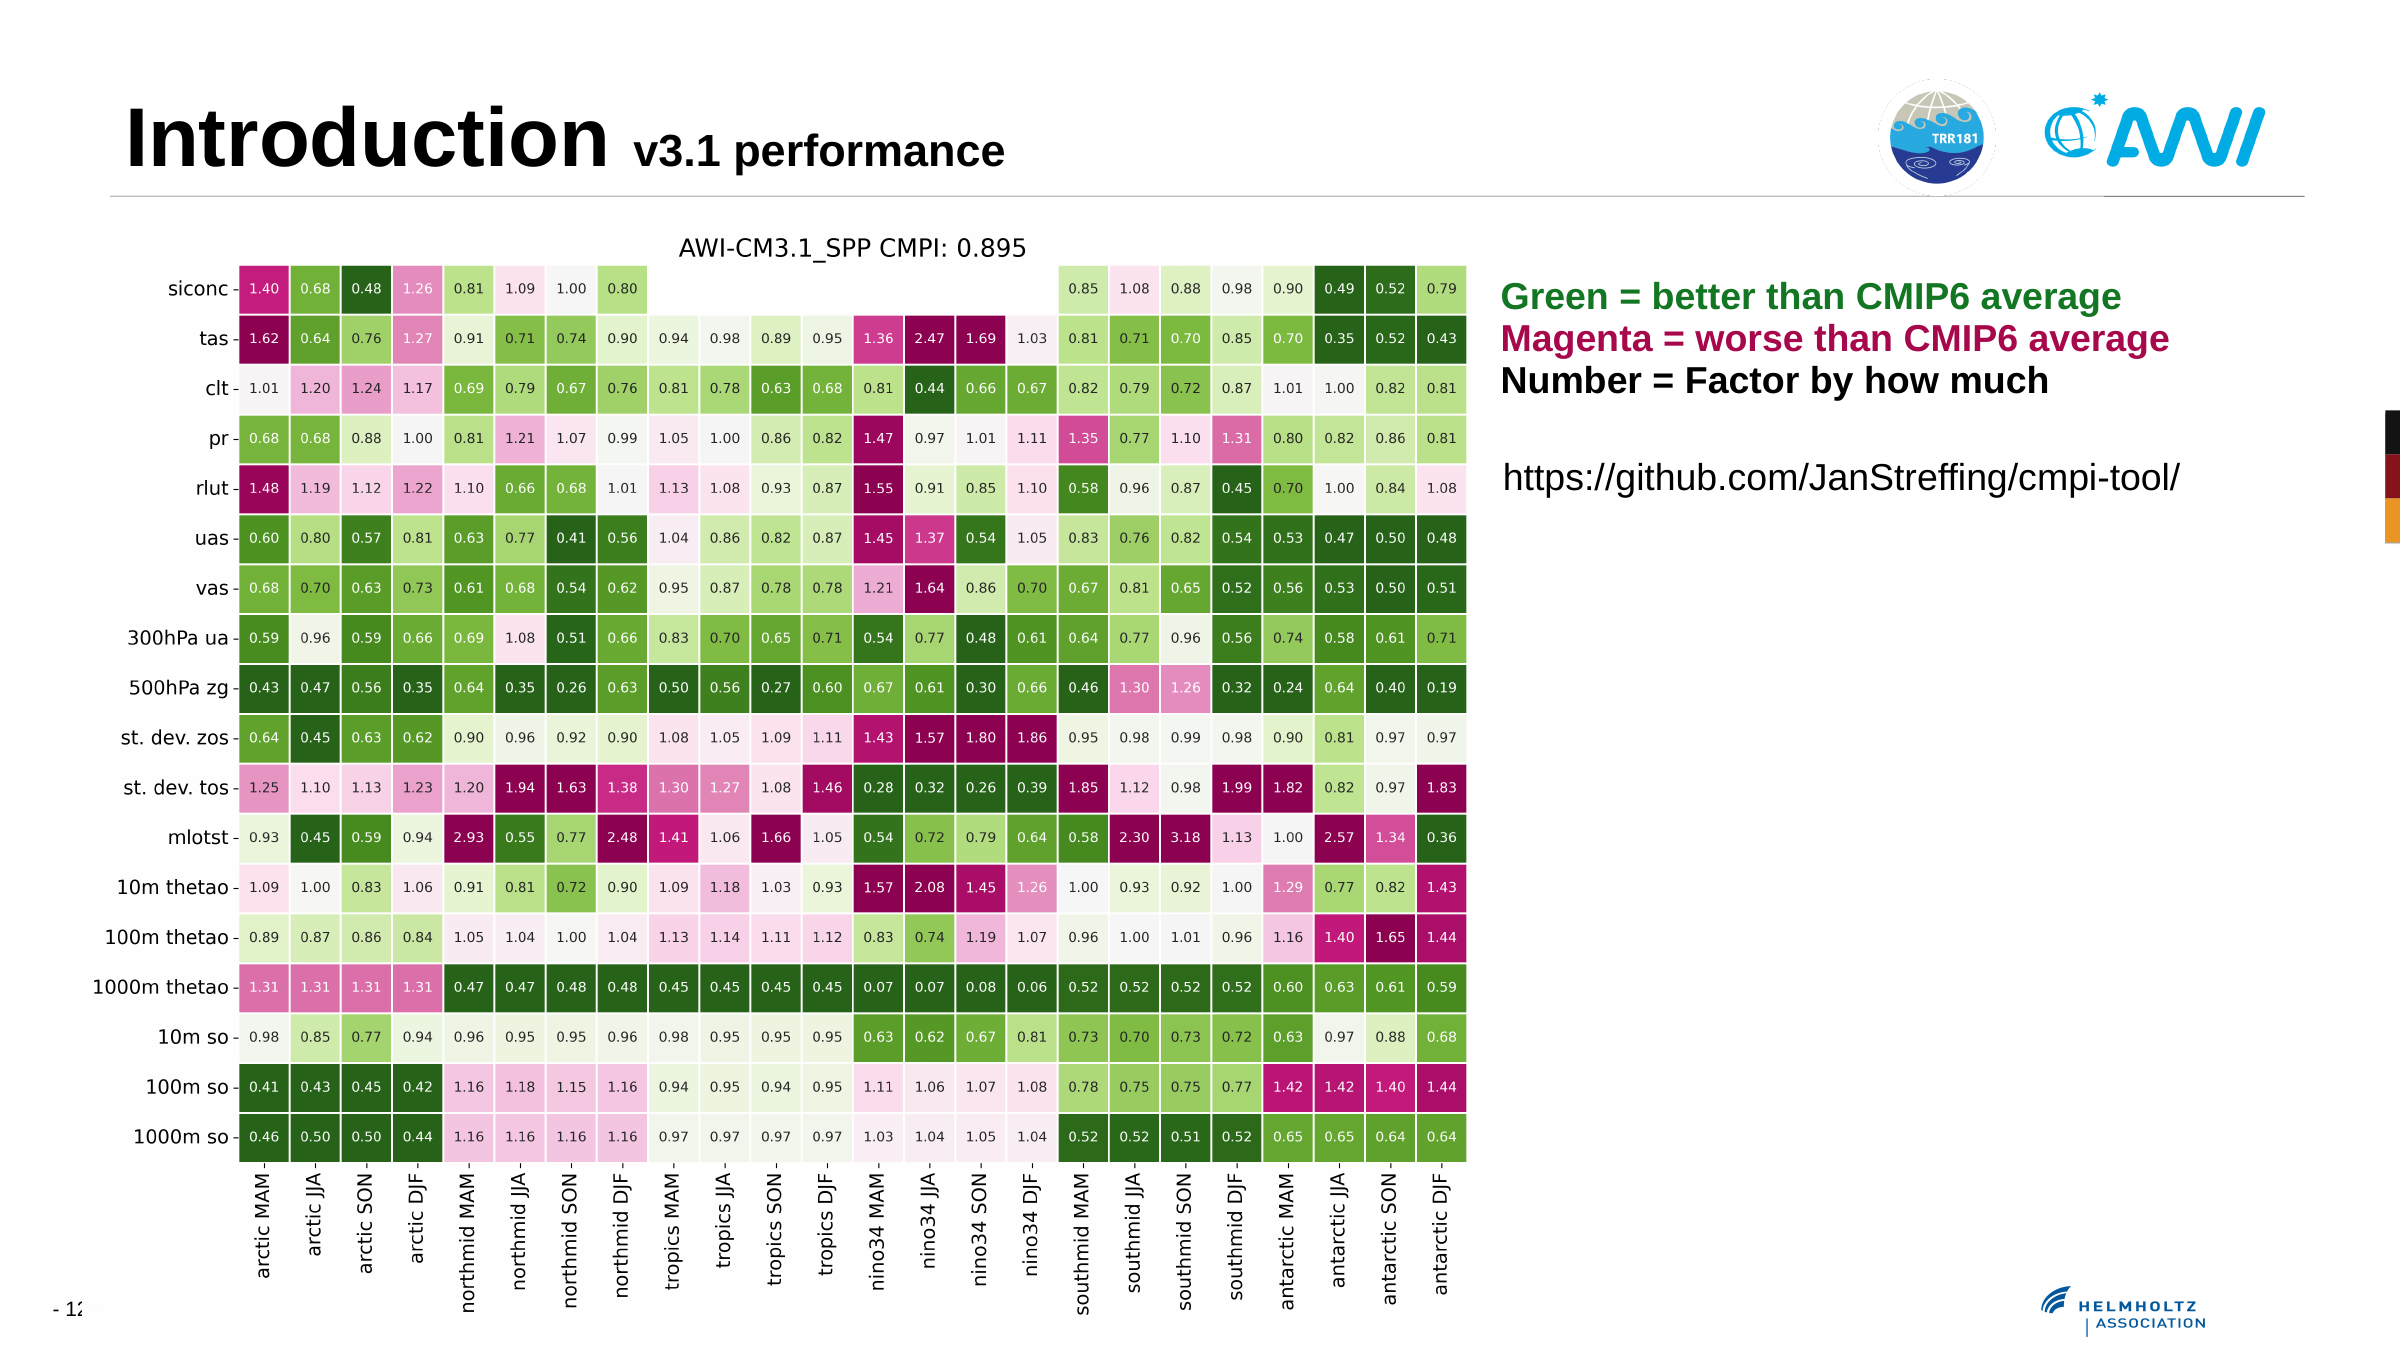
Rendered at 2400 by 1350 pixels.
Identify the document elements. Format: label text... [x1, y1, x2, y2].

picture [82, 228, 1477, 1325]
text_box Introduction v3.1 performance [110, 75, 2297, 195]
picture [2033, 1281, 2213, 1342]
text_box Green = better than CMIP6 average Magenta = worse than CMIP6 average Number = Factor by how much [1485, 226, 2400, 497]
text_box https://github.com/JanStreffing/cmpi-tool/ [1488, 448, 2221, 548]
